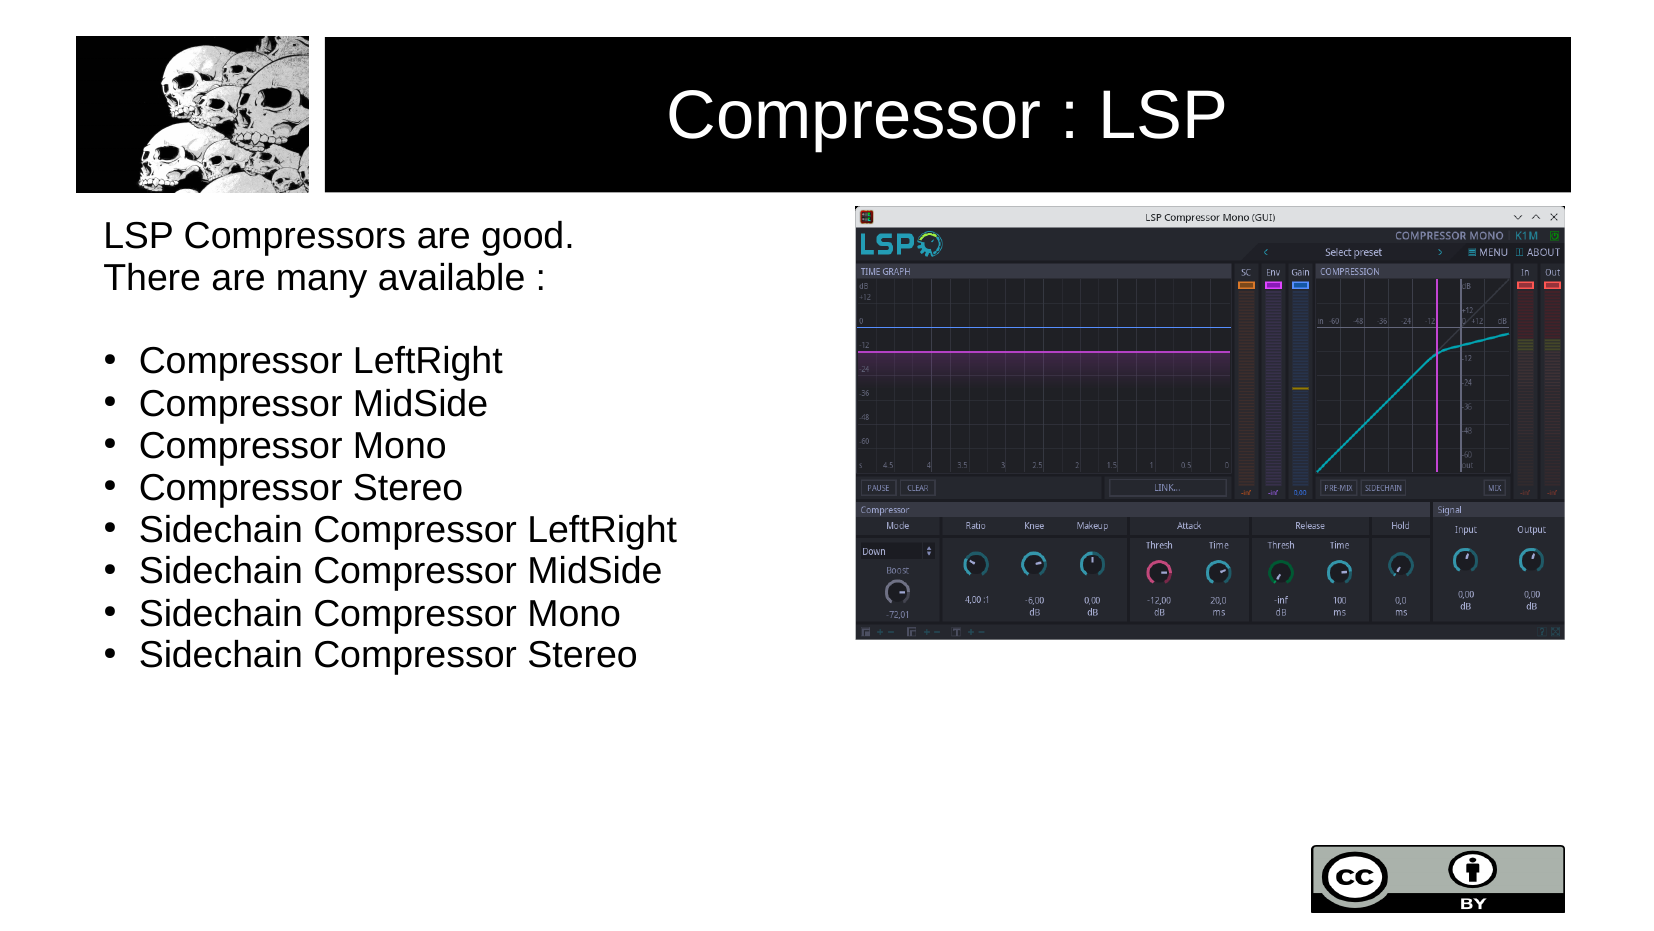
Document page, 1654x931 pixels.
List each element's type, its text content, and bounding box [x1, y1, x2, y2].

picture [76, 36, 309, 193]
text_box LSP Compressors are good. There are many available : Compressor LeftRight Compressor MidSide Compressor Mono Compressor Stereo Sidechain Compressor LeftRight Sidechain Compressor MidSide Sidechain Compressor Mono Sidechain Compressor Stereo [88, 206, 768, 684]
picture [855, 206, 1565, 640]
picture [1311, 845, 1565, 913]
title Compressor : LSP [324, 37, 1571, 193]
